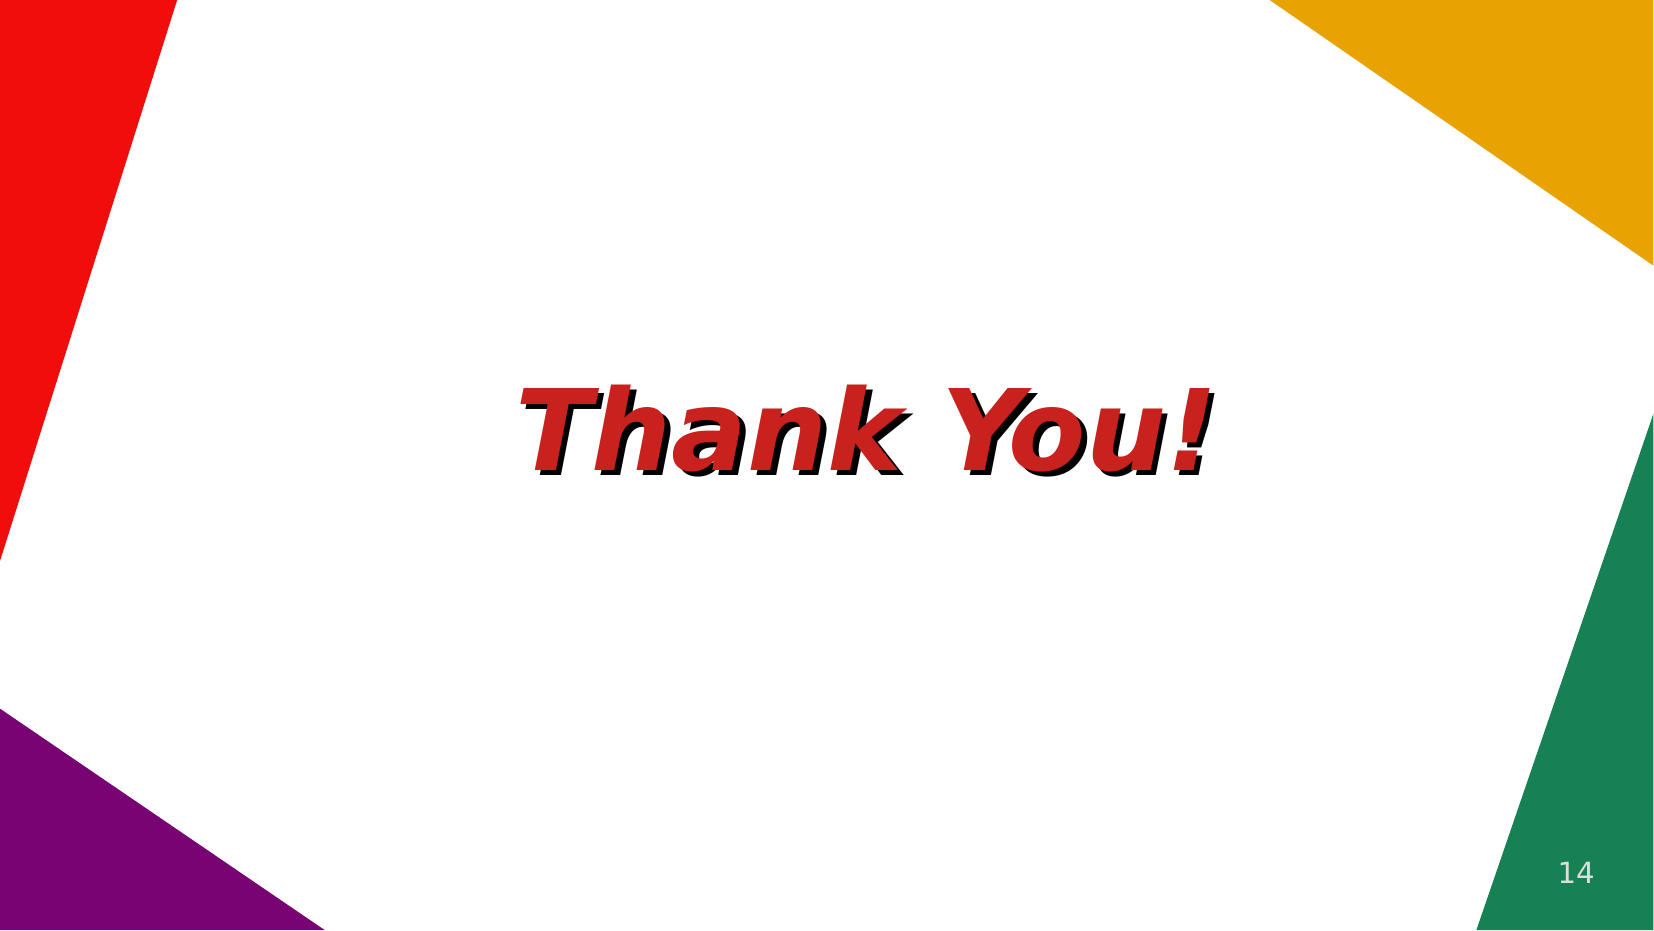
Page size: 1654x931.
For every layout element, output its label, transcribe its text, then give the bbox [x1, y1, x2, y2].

title Thank You! [157, 300, 1576, 563]
